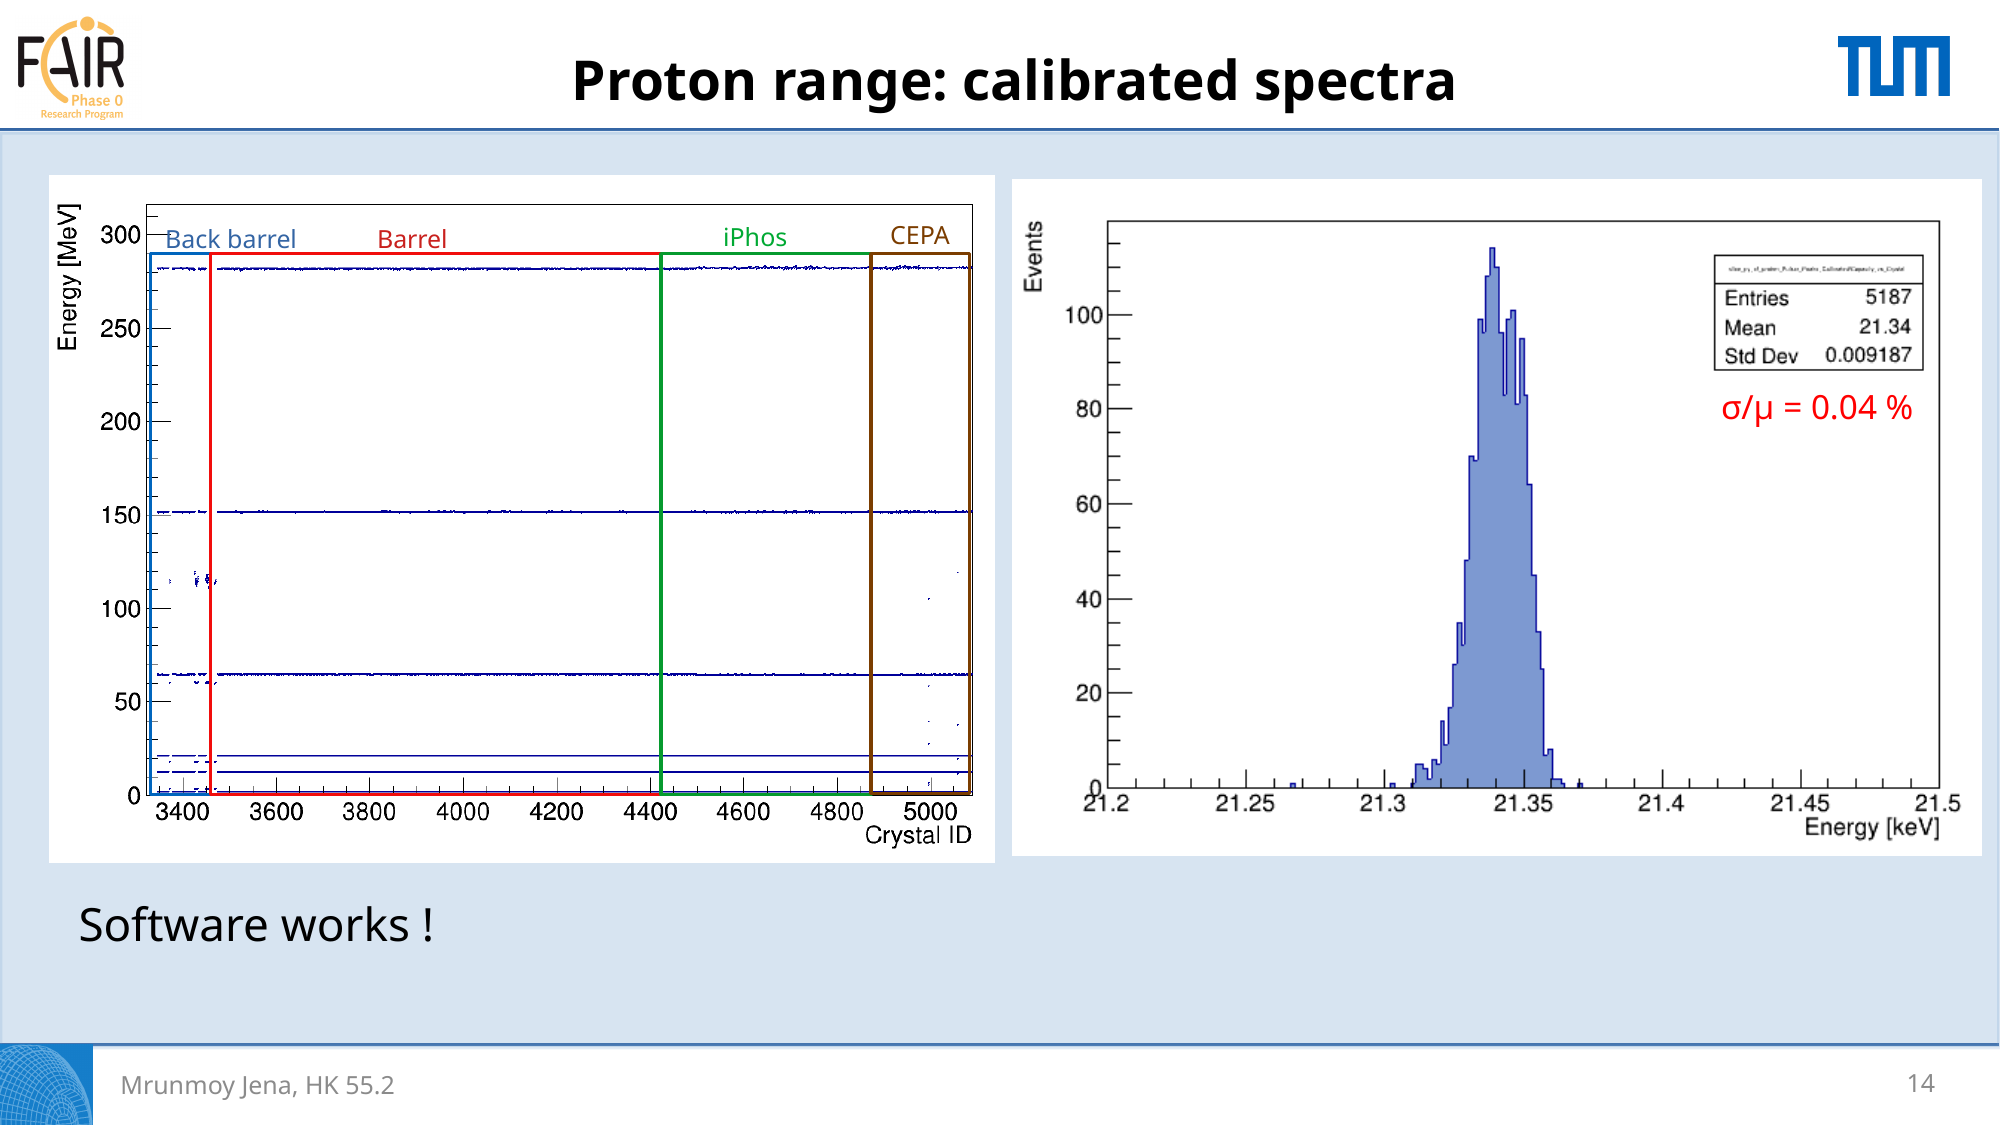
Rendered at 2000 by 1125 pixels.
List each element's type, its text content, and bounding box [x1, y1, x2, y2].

text_box Barrel [362, 214, 573, 252]
picture [1838, 36, 1950, 96]
picture [15, 15, 142, 120]
text_box Barrel [362, 255, 573, 260]
text_box Software works ! [63, 884, 1619, 1035]
text_box Back barrel [212, 255, 316, 286]
picture [49, 175, 995, 864]
text_box iPhos [708, 212, 844, 252]
text_box Back barrel [152, 255, 209, 286]
picture [1012, 179, 1982, 856]
text_box σ/μ = 0.04 % [1706, 376, 1962, 472]
text_box Back barrel [150, 214, 316, 252]
picture [0, 1044, 93, 1125]
title Proton range: calibrated spectra [180, 44, 1851, 121]
text_box CEPA [875, 210, 981, 256]
